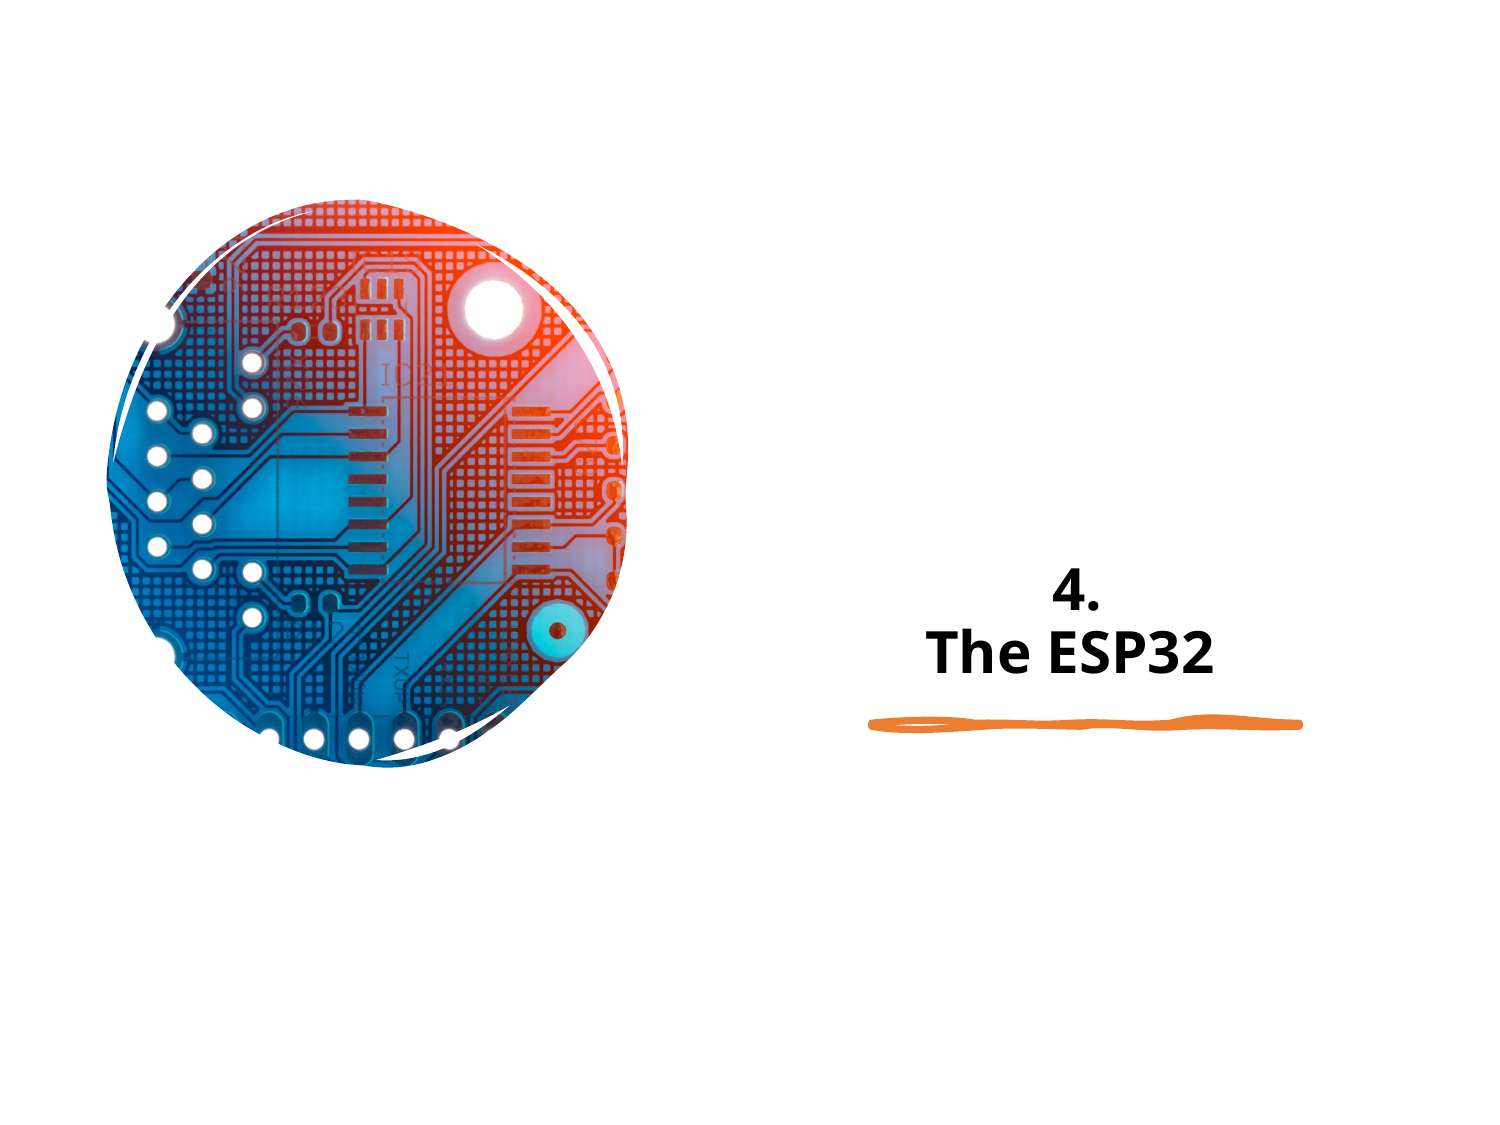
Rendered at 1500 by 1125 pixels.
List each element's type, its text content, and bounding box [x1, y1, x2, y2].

text_box [0, 0, 1500, 1125]
title 4. The ESP32 [690, 393, 1480, 694]
